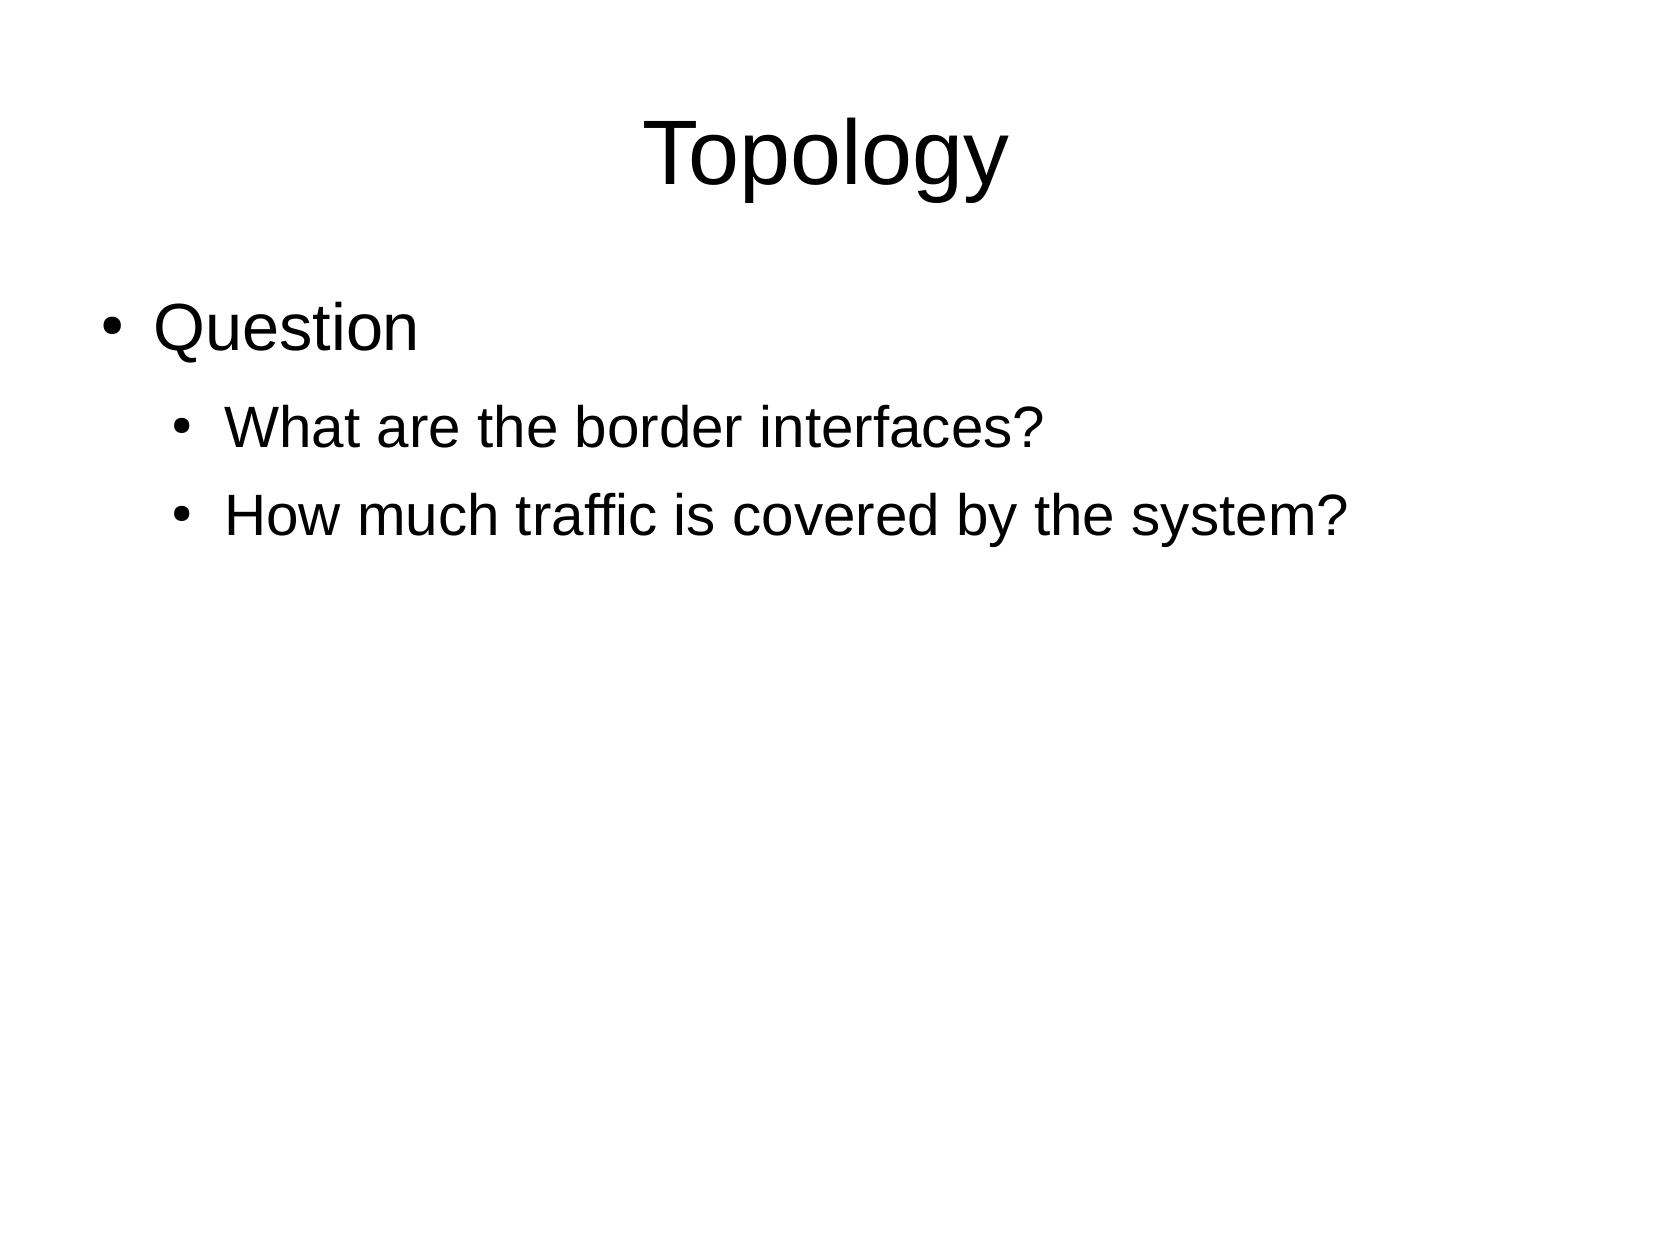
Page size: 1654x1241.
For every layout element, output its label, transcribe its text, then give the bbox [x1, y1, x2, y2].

title Topology [82, 49, 1571, 257]
list Question What are the border interfaces? How much traffic is covered by the system? [82, 290, 1571, 1109]
